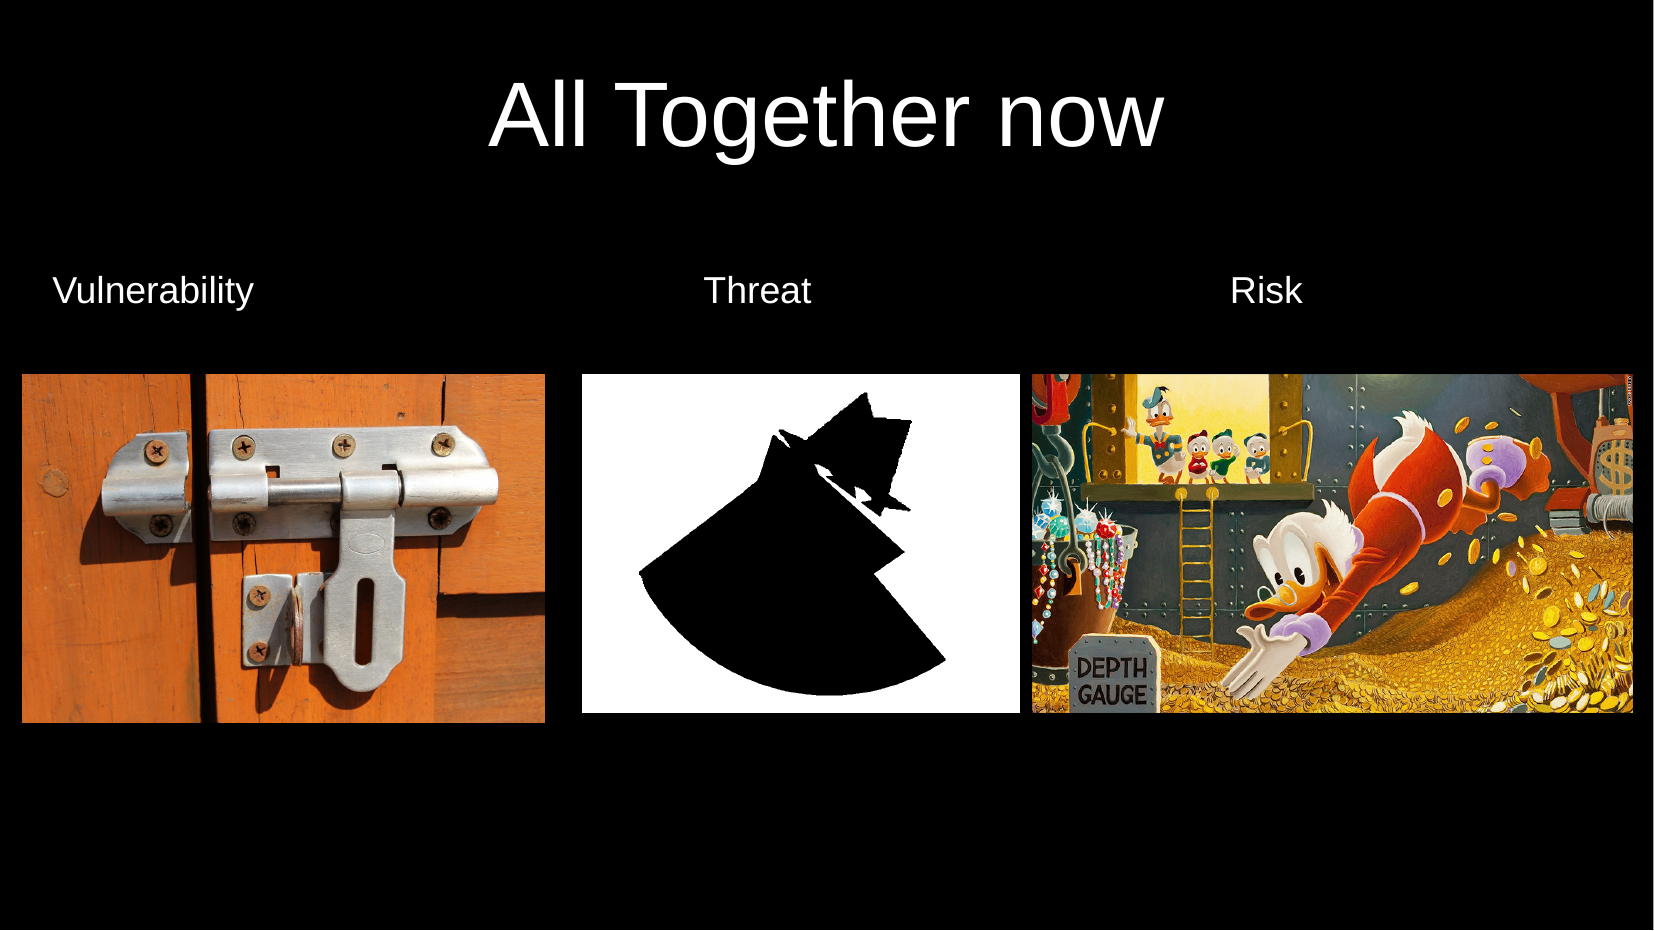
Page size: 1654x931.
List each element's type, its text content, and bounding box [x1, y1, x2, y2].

text_box Vulnerability Threat Risk [37, 262, 1613, 320]
picture [22, 374, 545, 723]
picture [582, 374, 1020, 713]
picture [1032, 374, 1633, 713]
title All Together now [82, 37, 1571, 193]
